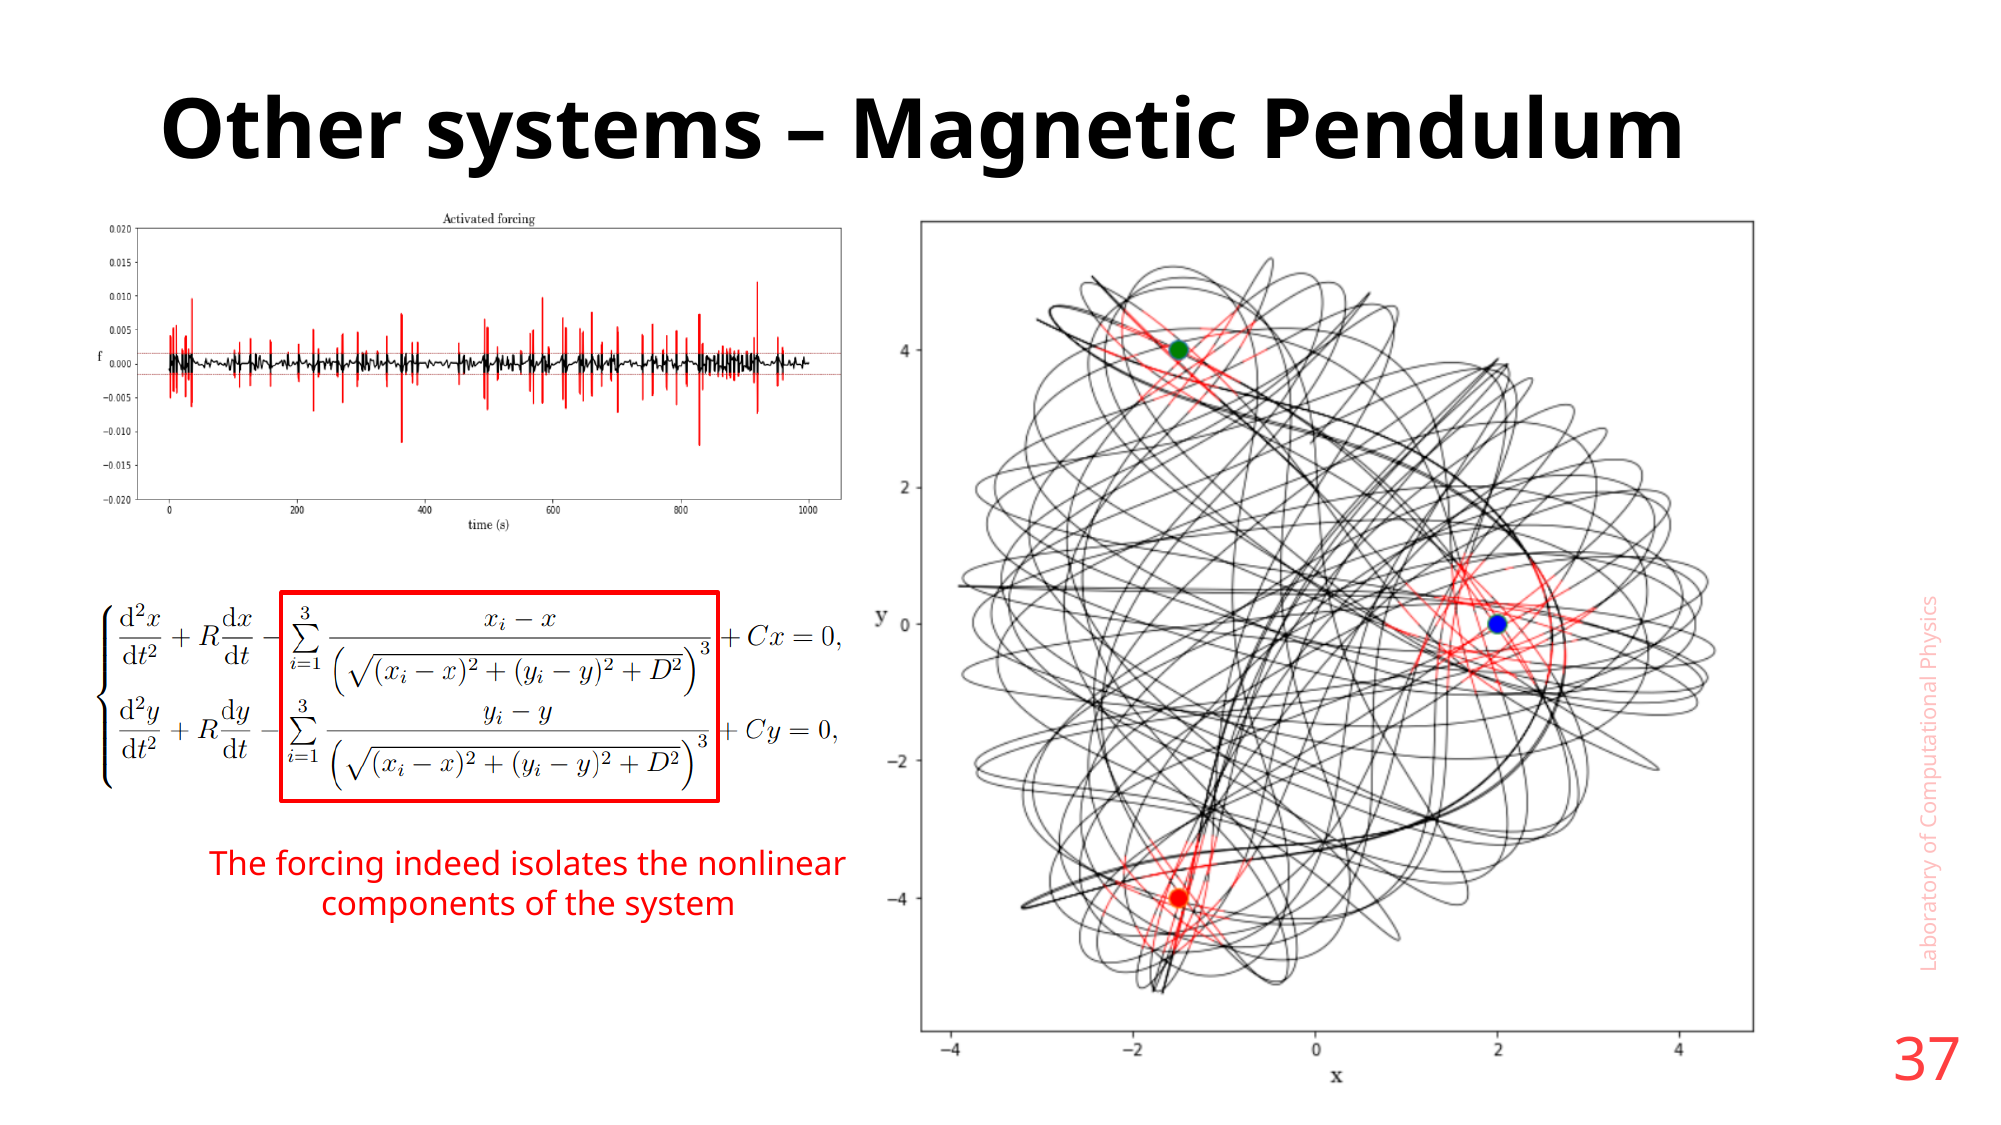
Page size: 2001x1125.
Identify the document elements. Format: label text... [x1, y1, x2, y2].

text_box The forcing indeed isolates the nonlinear components of the system [188, 834, 869, 931]
title Other systems – Magnetic Pendulum [144, 36, 1735, 185]
picture [91, 208, 846, 535]
picture [283, 595, 716, 799]
picture [74, 208, 1766, 1093]
footer Laboratory of Computational Physics [1897, 400, 1958, 988]
slide_number 37 [1852, 1012, 2000, 1110]
